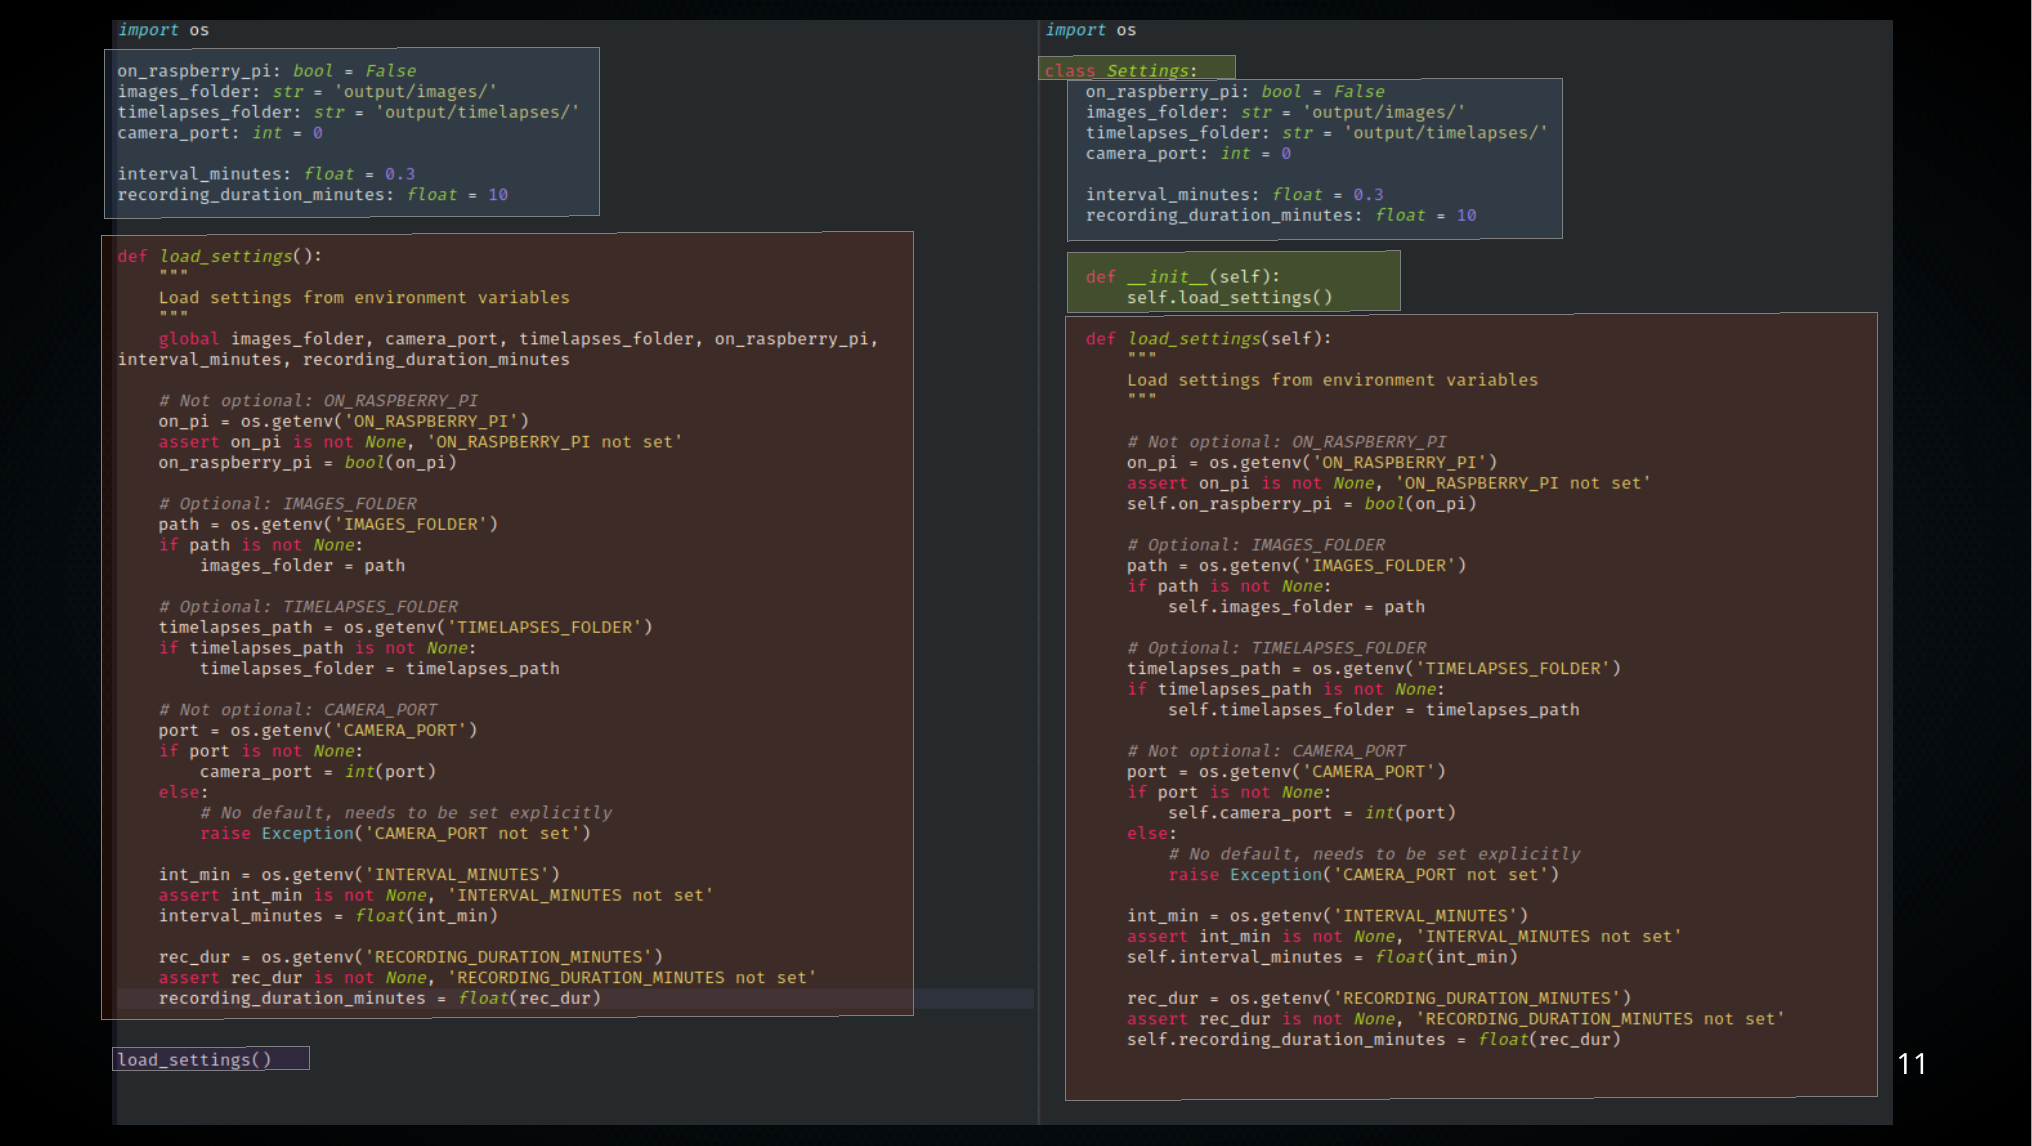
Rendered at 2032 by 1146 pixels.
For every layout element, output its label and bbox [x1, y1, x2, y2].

text_box [112, 1046, 310, 1071]
text_box [104, 47, 600, 219]
picture [0, 0, 2032, 1146]
text_box [1067, 250, 1401, 313]
text_box [1038, 55, 1563, 242]
text_box [1065, 312, 1878, 1101]
text_box [101, 231, 914, 1020]
